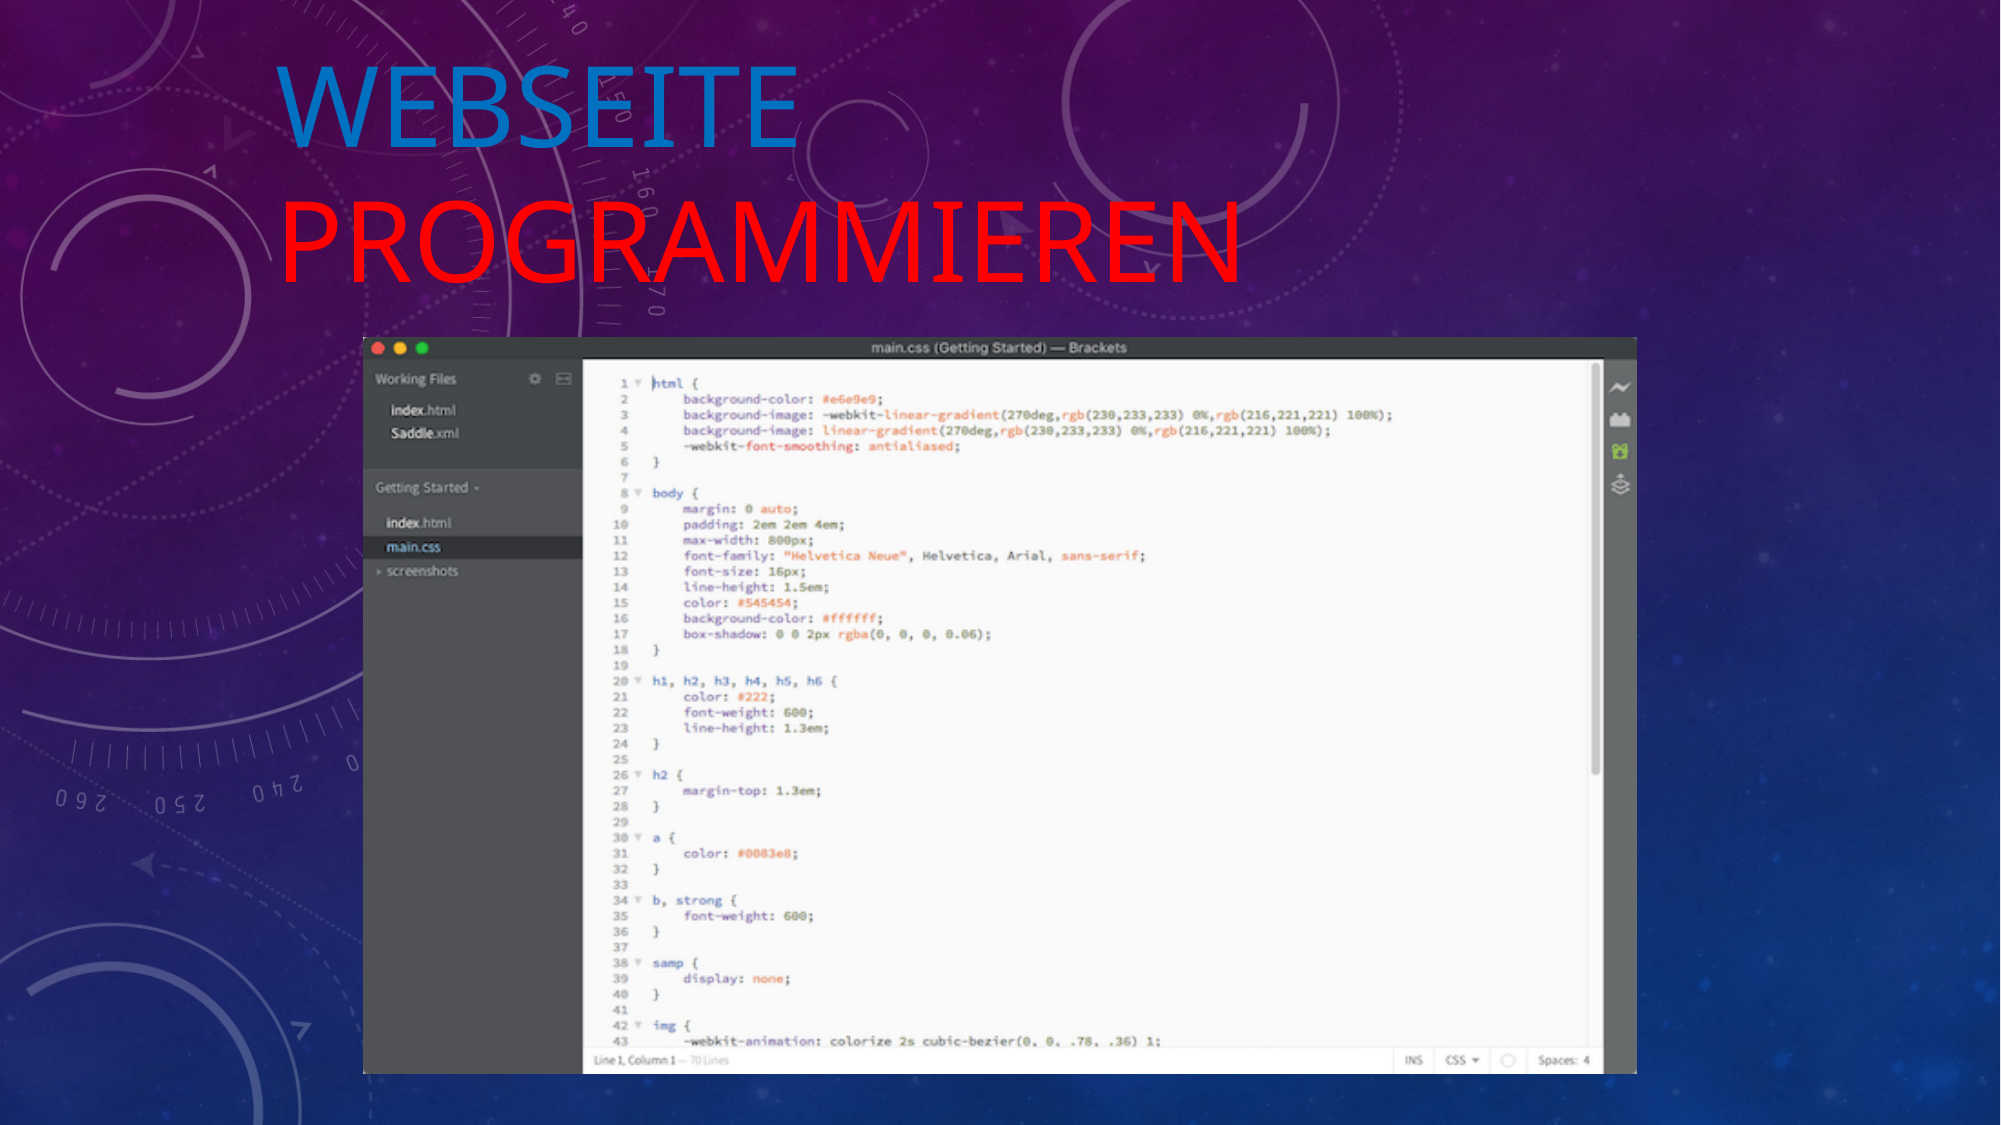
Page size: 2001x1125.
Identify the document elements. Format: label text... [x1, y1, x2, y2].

picture [363, 337, 1637, 1074]
title Webseite programmieren [260, 27, 1761, 310]
